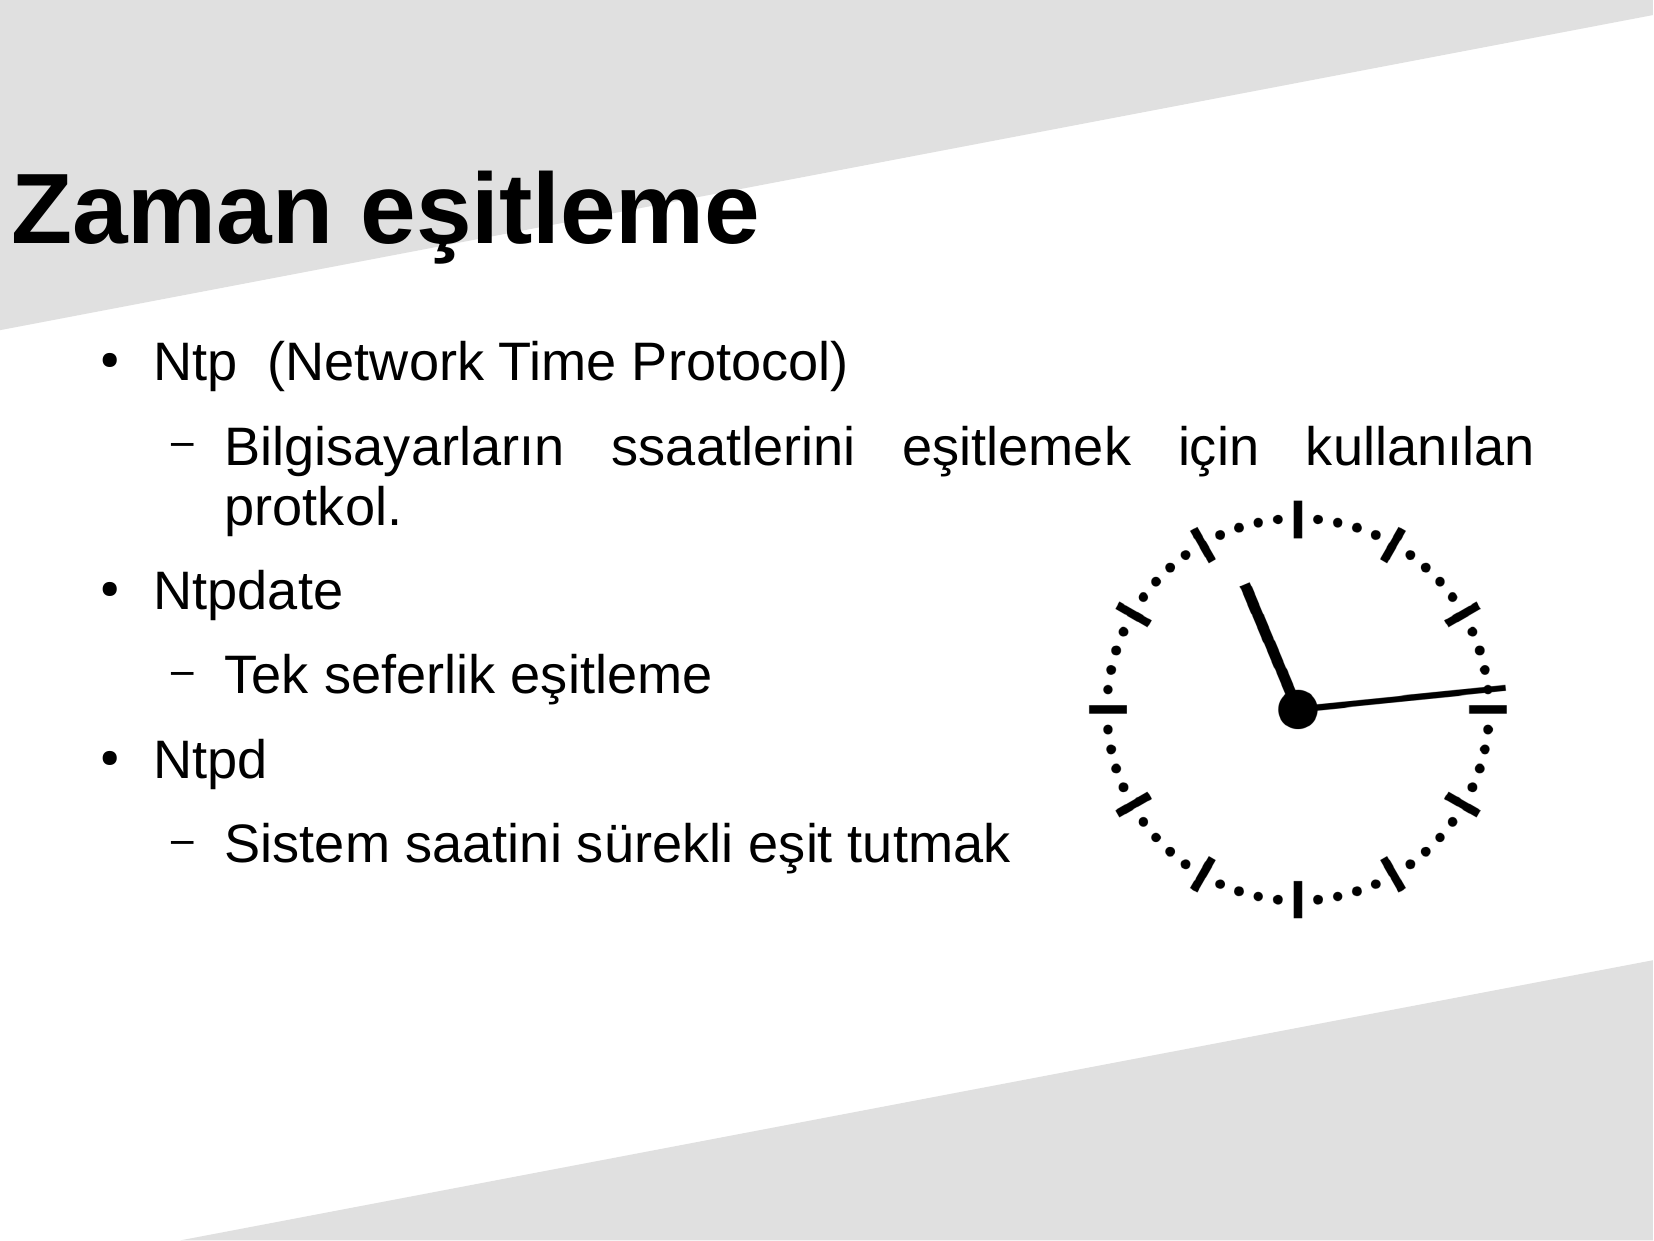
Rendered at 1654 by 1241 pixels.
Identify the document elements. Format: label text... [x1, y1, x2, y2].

list Ntp (Network Time Protocol) Bilgisayarların ssaatlerini eşitlemek için kullanılan protkol. Ntpdate Tek seferlik eşitleme Ntpd Sistem saatini sürekli eşit tutmak [82, 331, 1538, 1052]
picture [1057, 479, 1538, 981]
title Zaman eşitleme [11, 105, 1499, 313]
